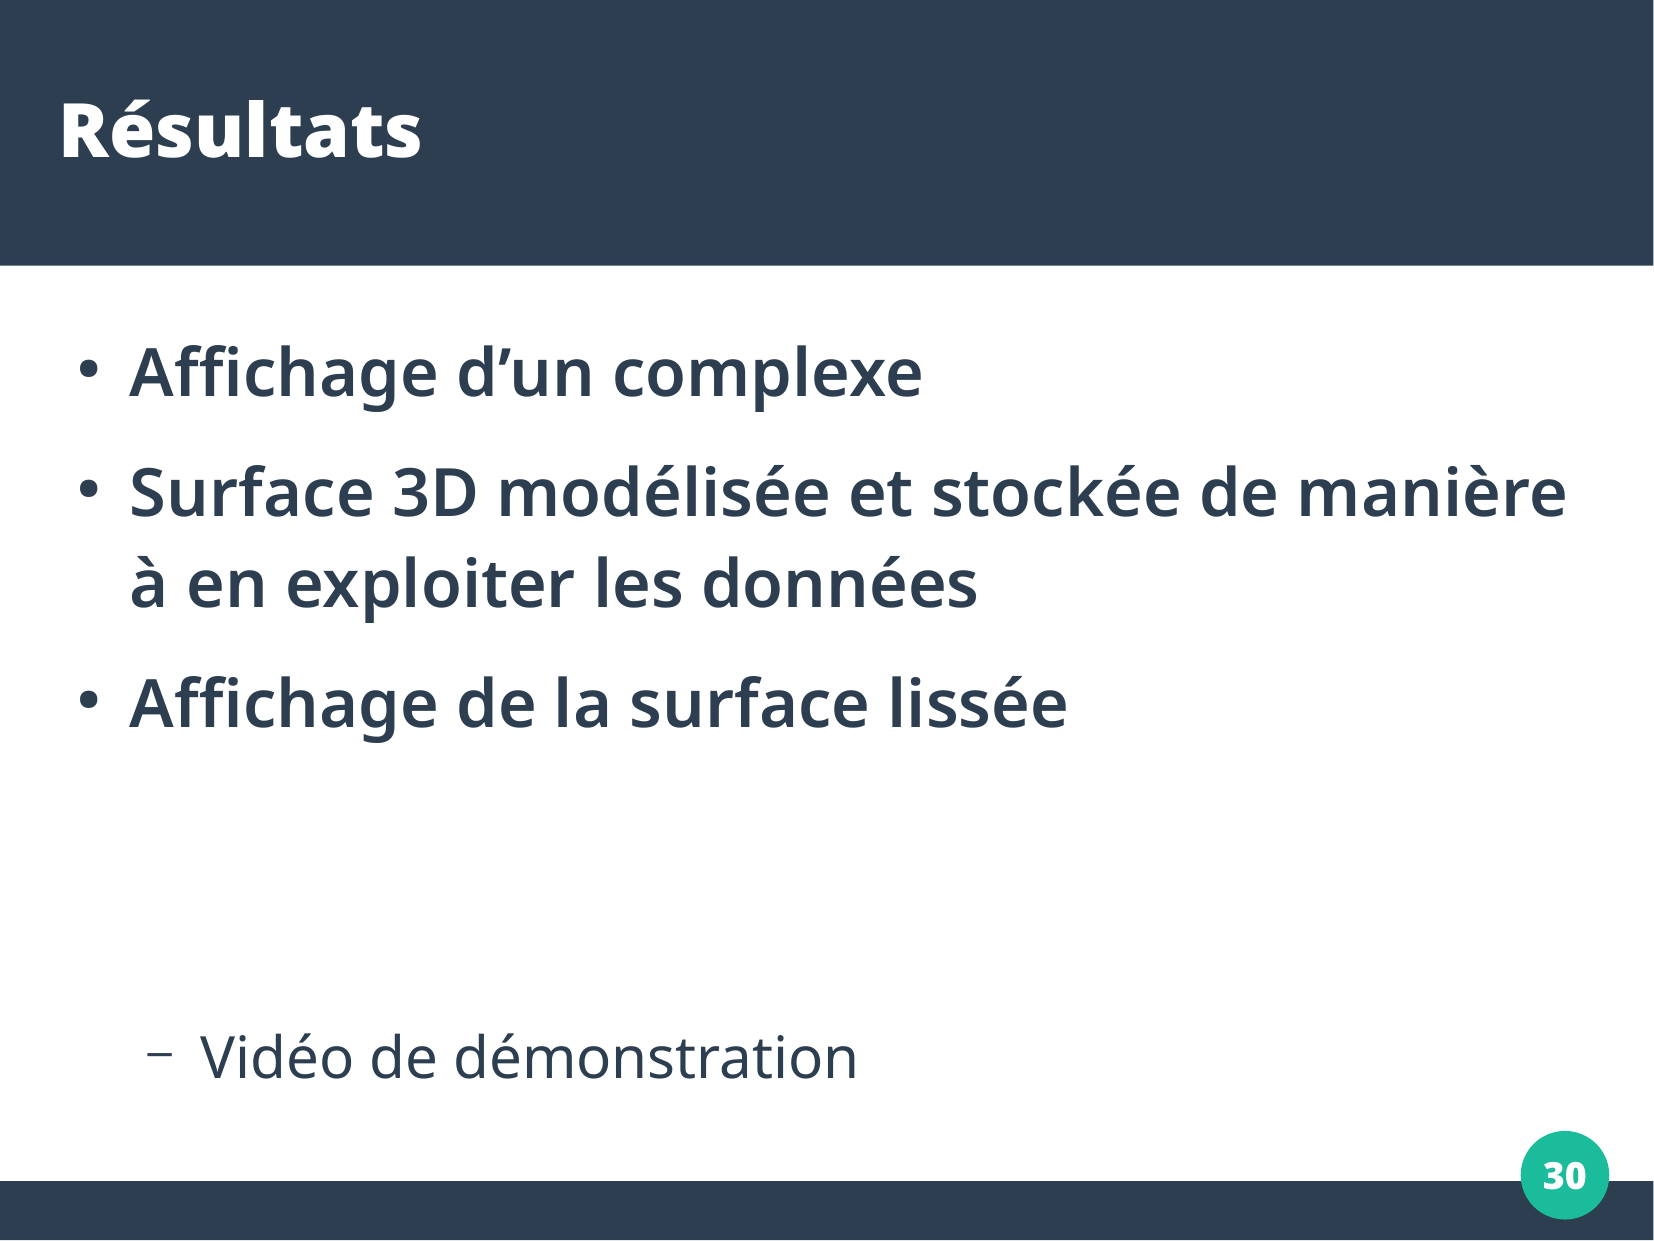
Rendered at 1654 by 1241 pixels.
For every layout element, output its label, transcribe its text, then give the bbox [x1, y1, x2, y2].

title Résultats [59, 49, 1595, 207]
list Affichage d’un complexe Surface 3D modélisée et stockée de manière à en exploiter les données Affichage de la surface lissée Vidéo de démonstration [59, 324, 1595, 1152]
